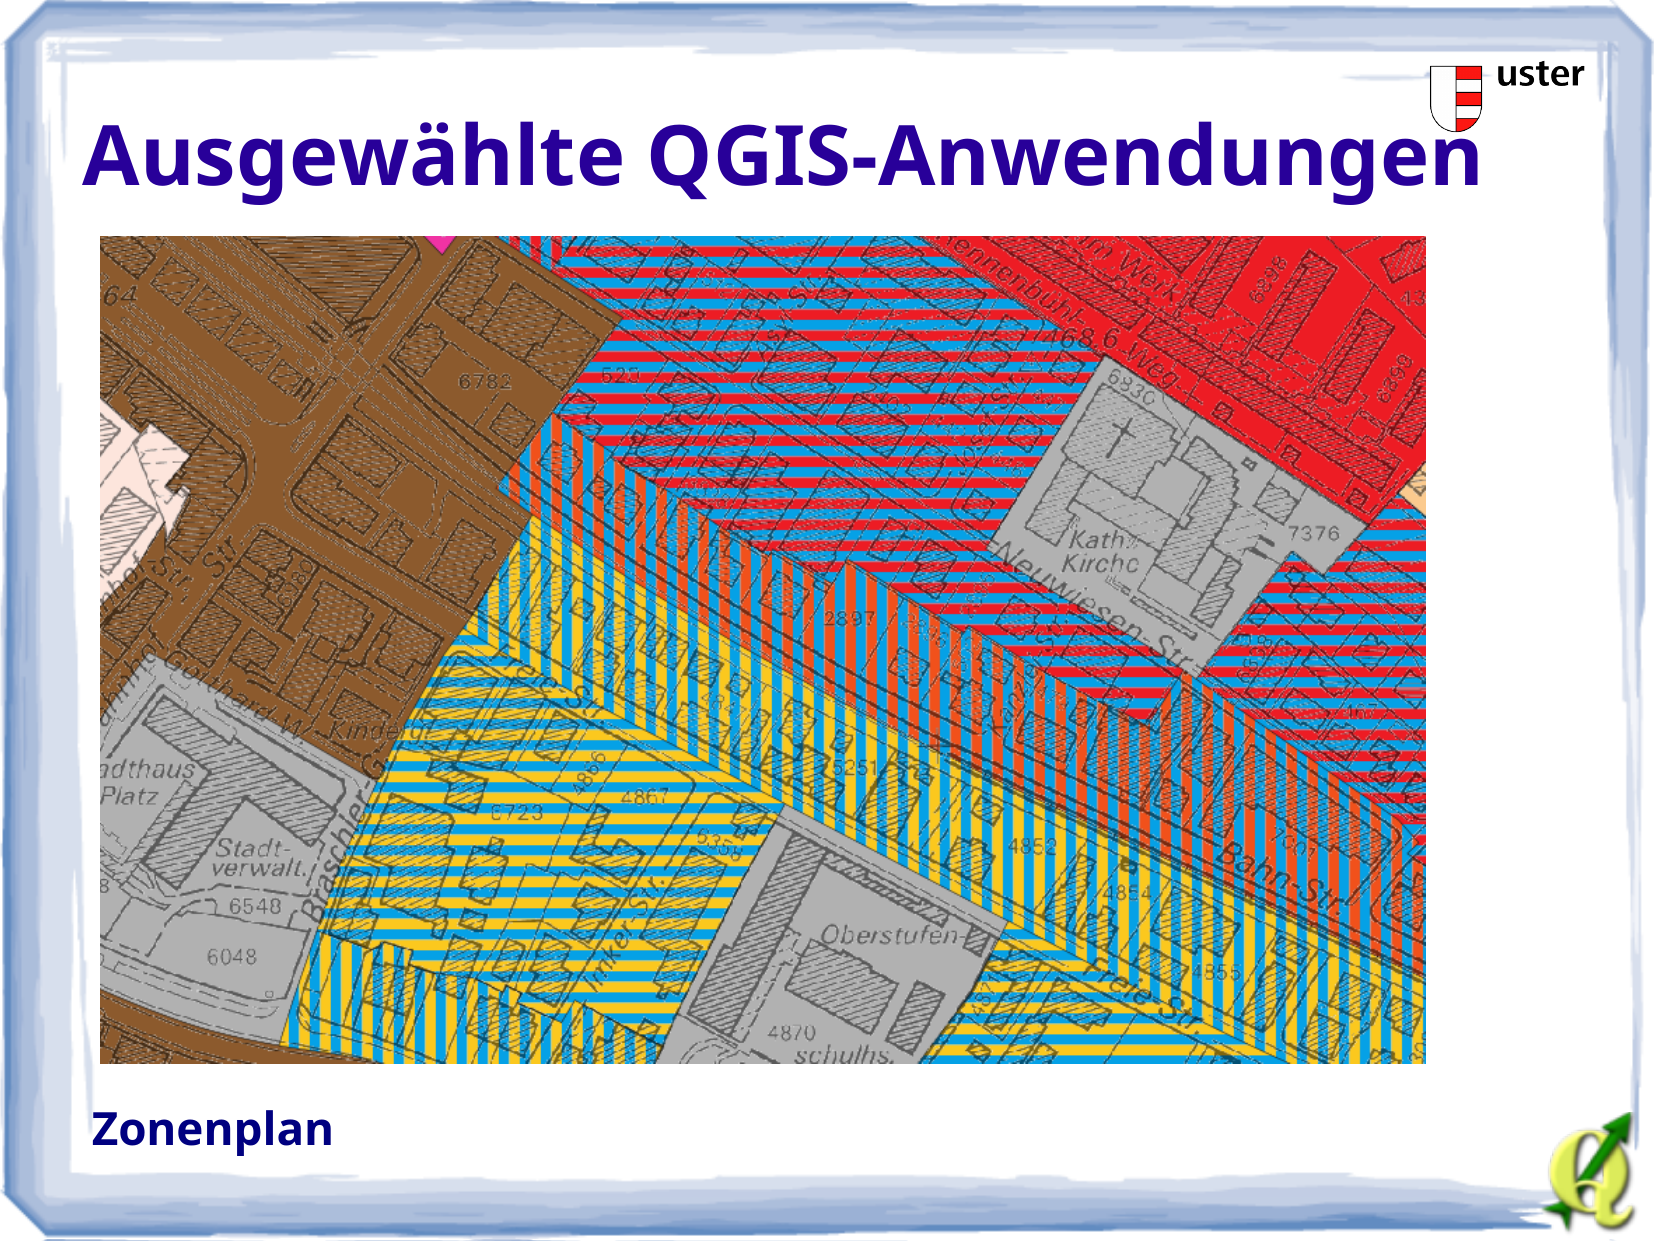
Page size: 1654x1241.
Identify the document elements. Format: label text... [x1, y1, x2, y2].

picture [0, 0, 1654, 1241]
title Ausgewählte QGIS-Anwendungen [82, 56, 1571, 250]
text_box Zonenplan [77, 1089, 330, 1158]
